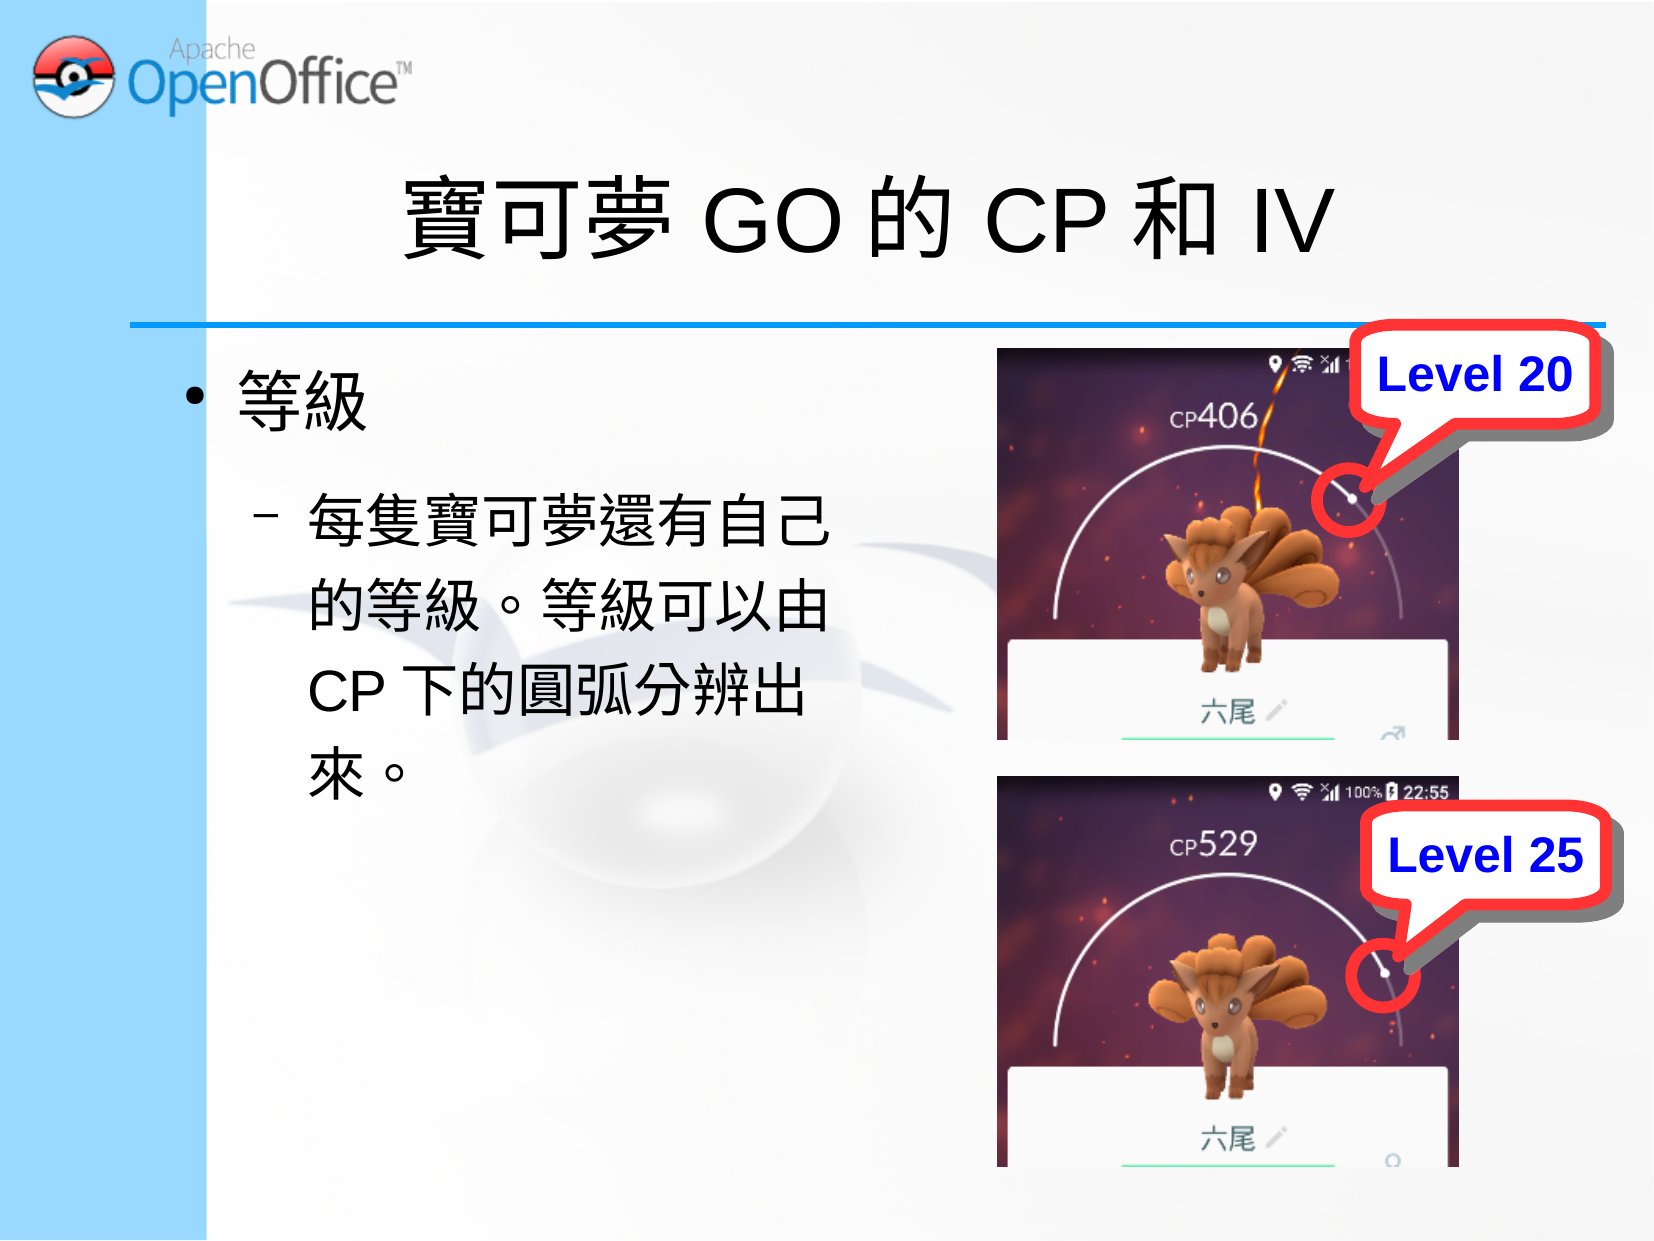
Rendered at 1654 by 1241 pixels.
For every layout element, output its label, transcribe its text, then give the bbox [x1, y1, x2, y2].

picture [31, 2, 1654, 1241]
text_box Level 20 [1355, 324, 1596, 488]
list 等級 每隻寶可夢還有自己的等級。等級可以由CP下的圓弧分辨出來。 [165, 349, 852, 1168]
title 寶可夢GO的CP和IV [165, 108, 1571, 316]
text_box Level 25 [1365, 805, 1606, 957]
picture [1323, 475, 1374, 526]
